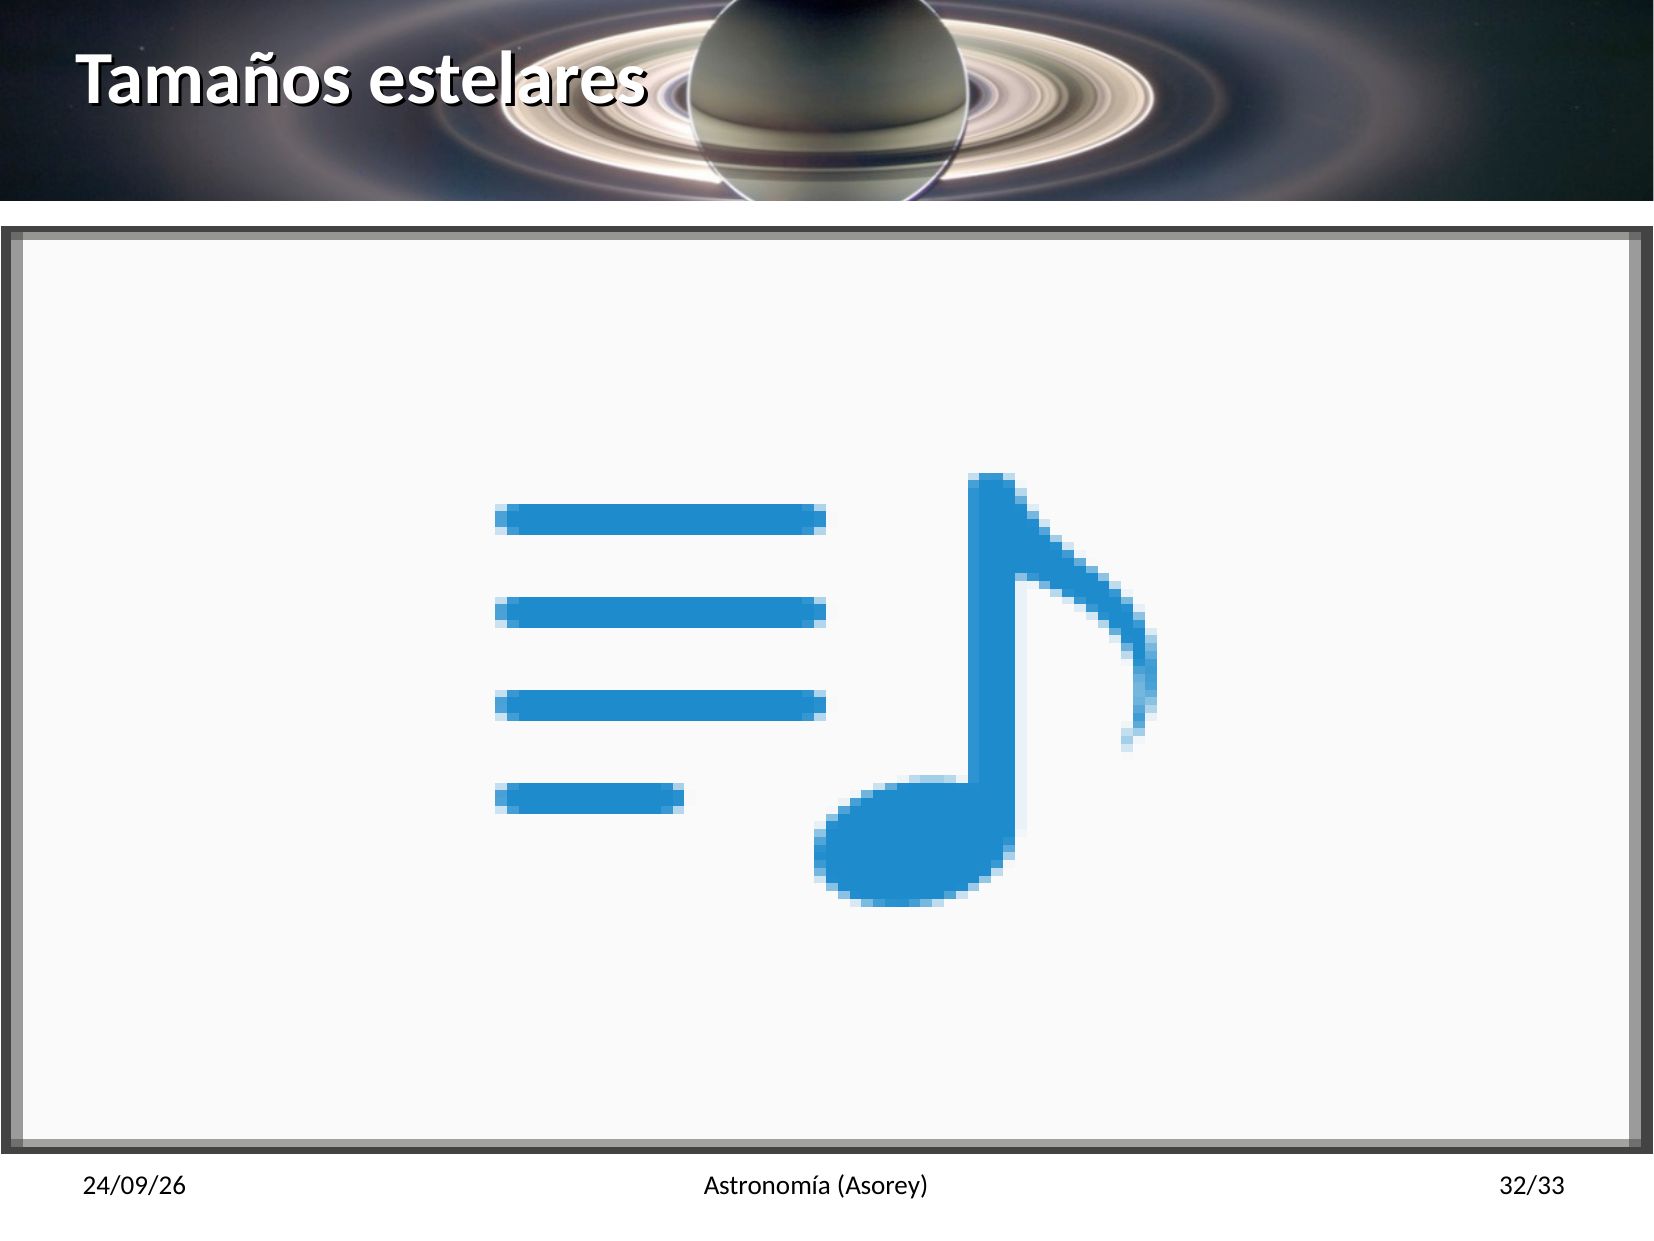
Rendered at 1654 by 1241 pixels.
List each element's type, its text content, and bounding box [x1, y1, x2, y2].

text_box [0, 225, 1654, 1156]
title Tamaños estelares [75, 19, 1564, 151]
picture [0, 0, 1654, 201]
